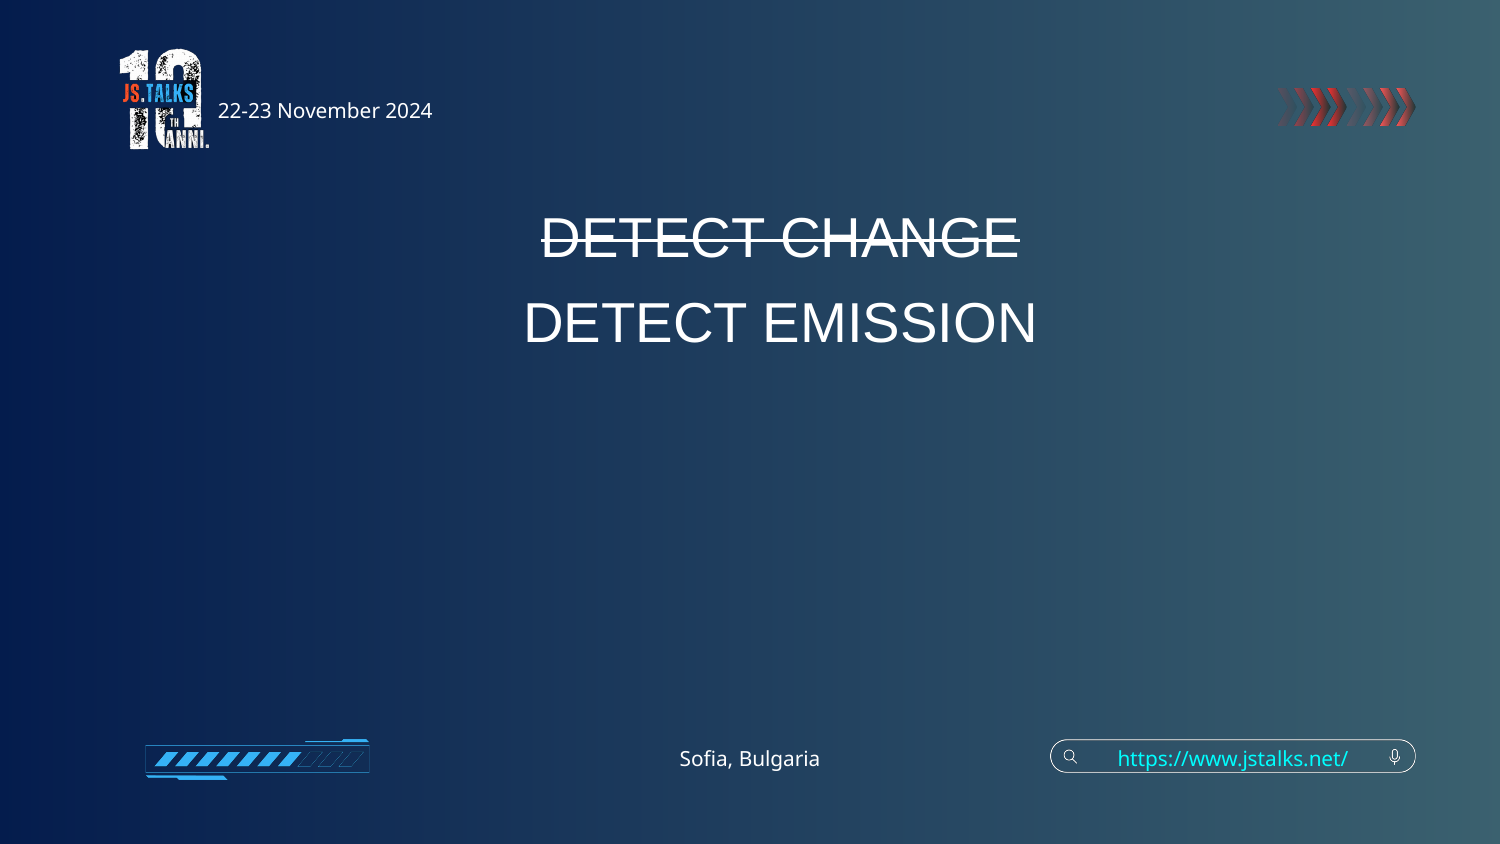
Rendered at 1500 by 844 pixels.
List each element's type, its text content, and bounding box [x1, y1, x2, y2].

text_box [1050, 739, 1416, 773]
text_box DETECT CHANGE DETECT EMISSION [328, 183, 1233, 354]
text_box Sofia, Bulgaria [654, 744, 846, 772]
text_box [1277, 88, 1416, 126]
text_box 22-23 November 2024 [217, 95, 507, 123]
text_box [145, 739, 370, 780]
text_box [65, 0, 258, 231]
text_box https://www.jstalks.net/ [1103, 744, 1362, 772]
